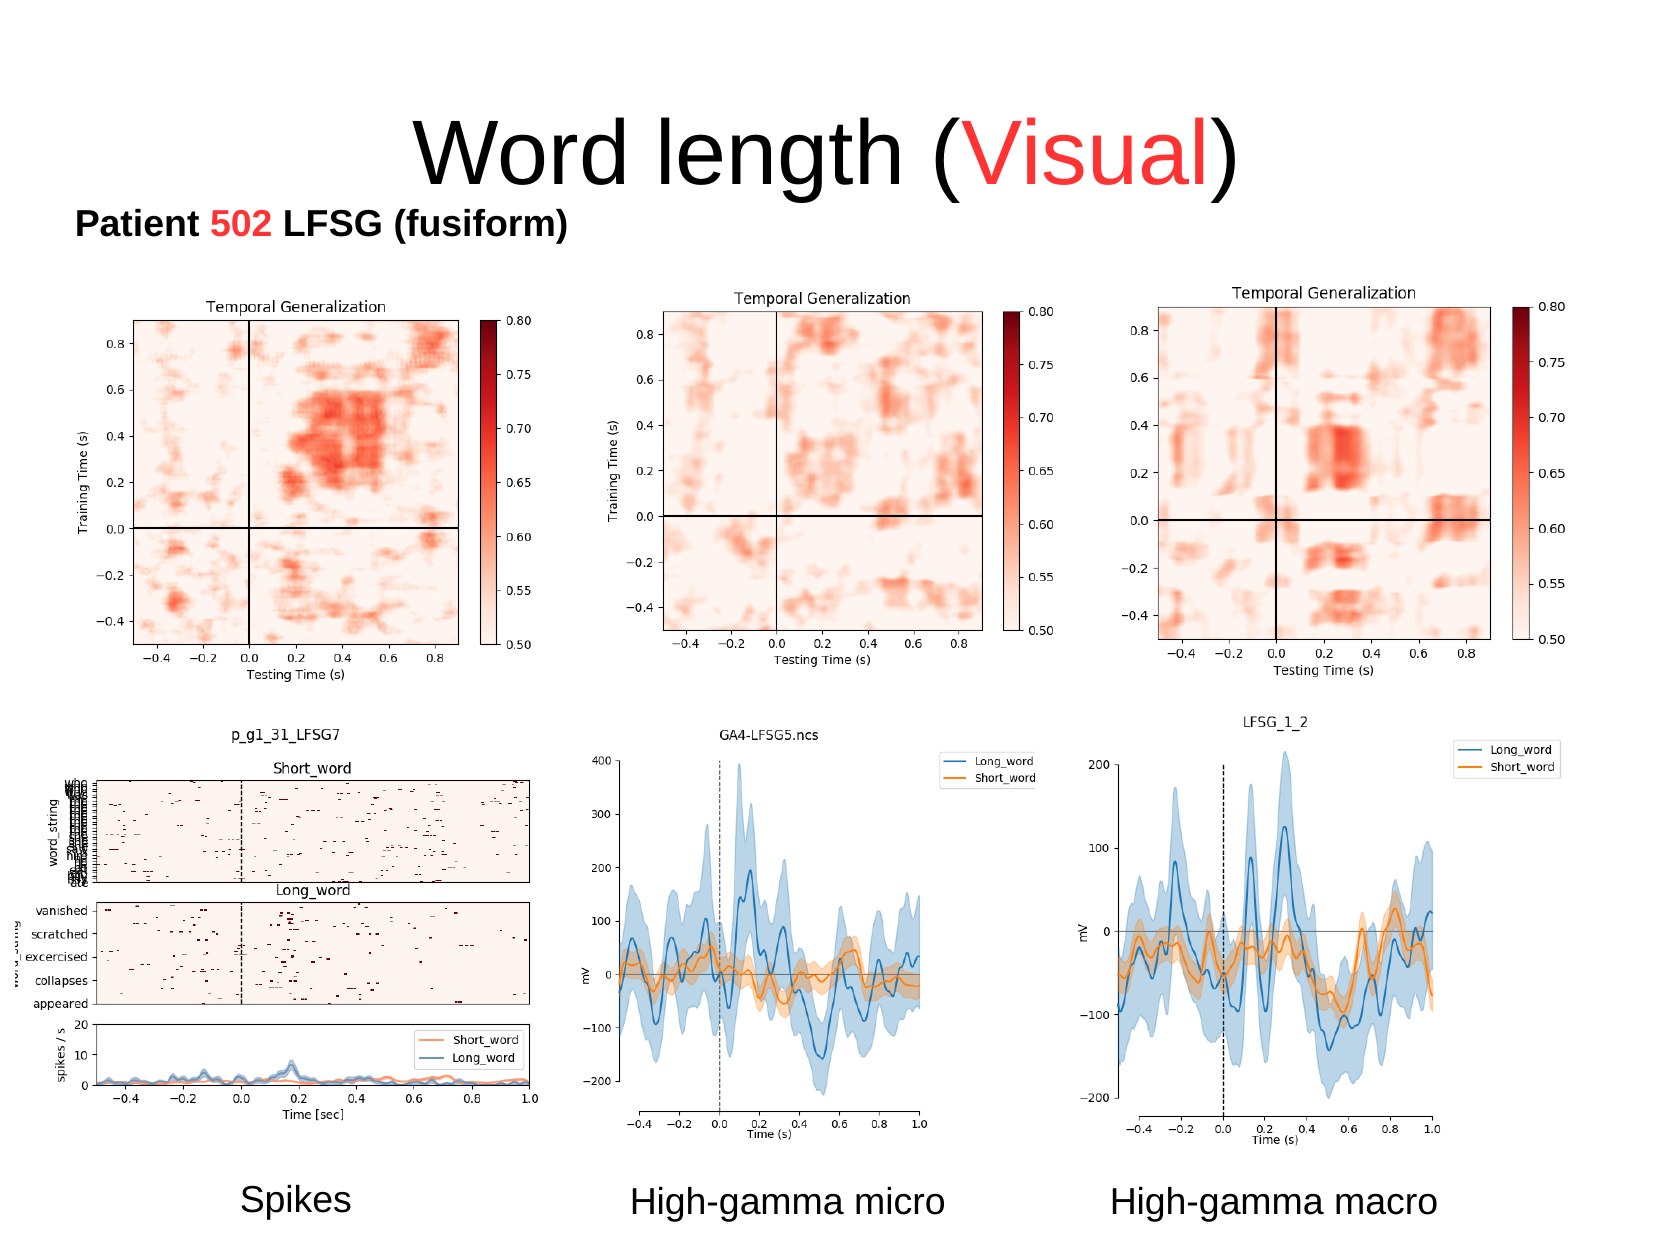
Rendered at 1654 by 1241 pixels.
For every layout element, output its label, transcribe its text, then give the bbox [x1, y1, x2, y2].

picture [15, 254, 1654, 1171]
title Word length (Visual) [82, 49, 1571, 257]
text_box Patient 502 LFSG (fusiform) [60, 195, 616, 256]
text_box High-gamma macro [1095, 1173, 1456, 1231]
text_box Spikes [225, 1171, 406, 1229]
text_box High-gamma micro [615, 1173, 976, 1231]
